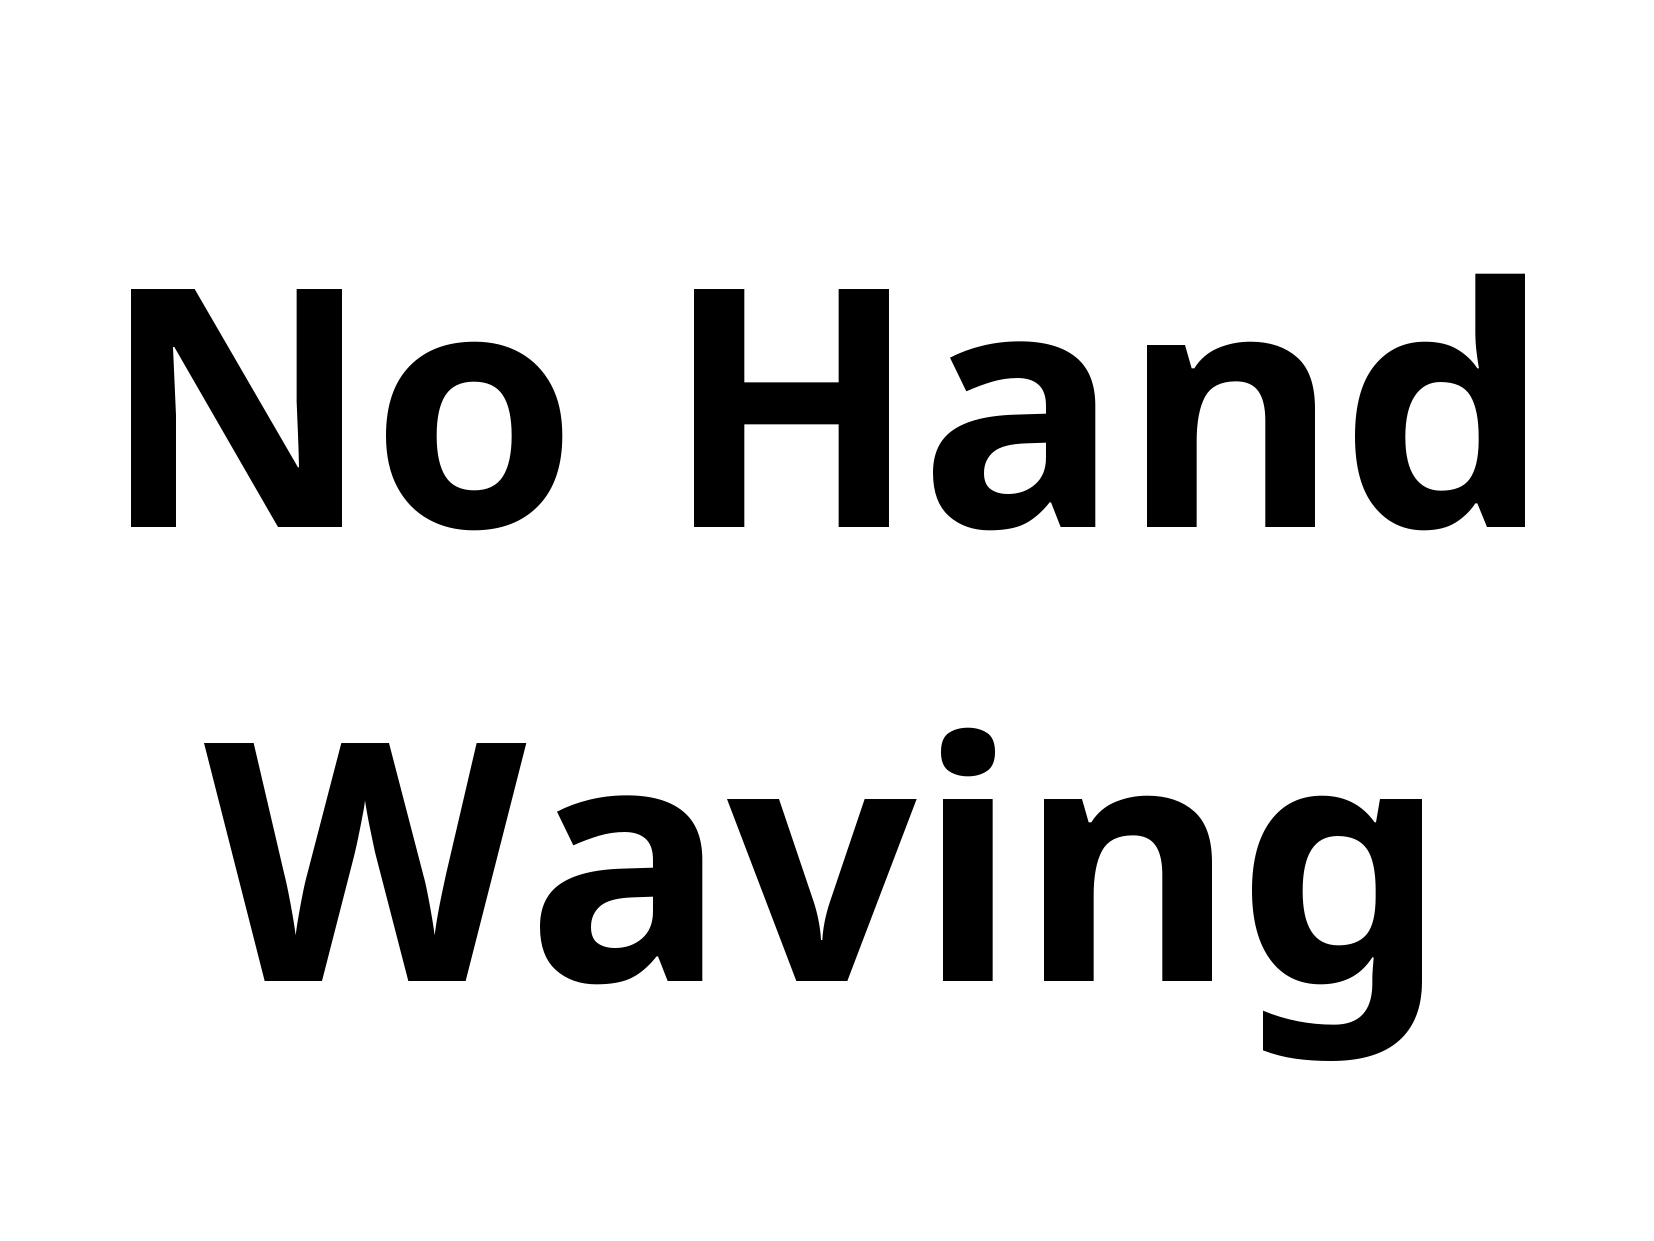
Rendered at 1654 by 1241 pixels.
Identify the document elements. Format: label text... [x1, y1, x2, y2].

title No Hand Waving [82, 49, 1571, 1201]
